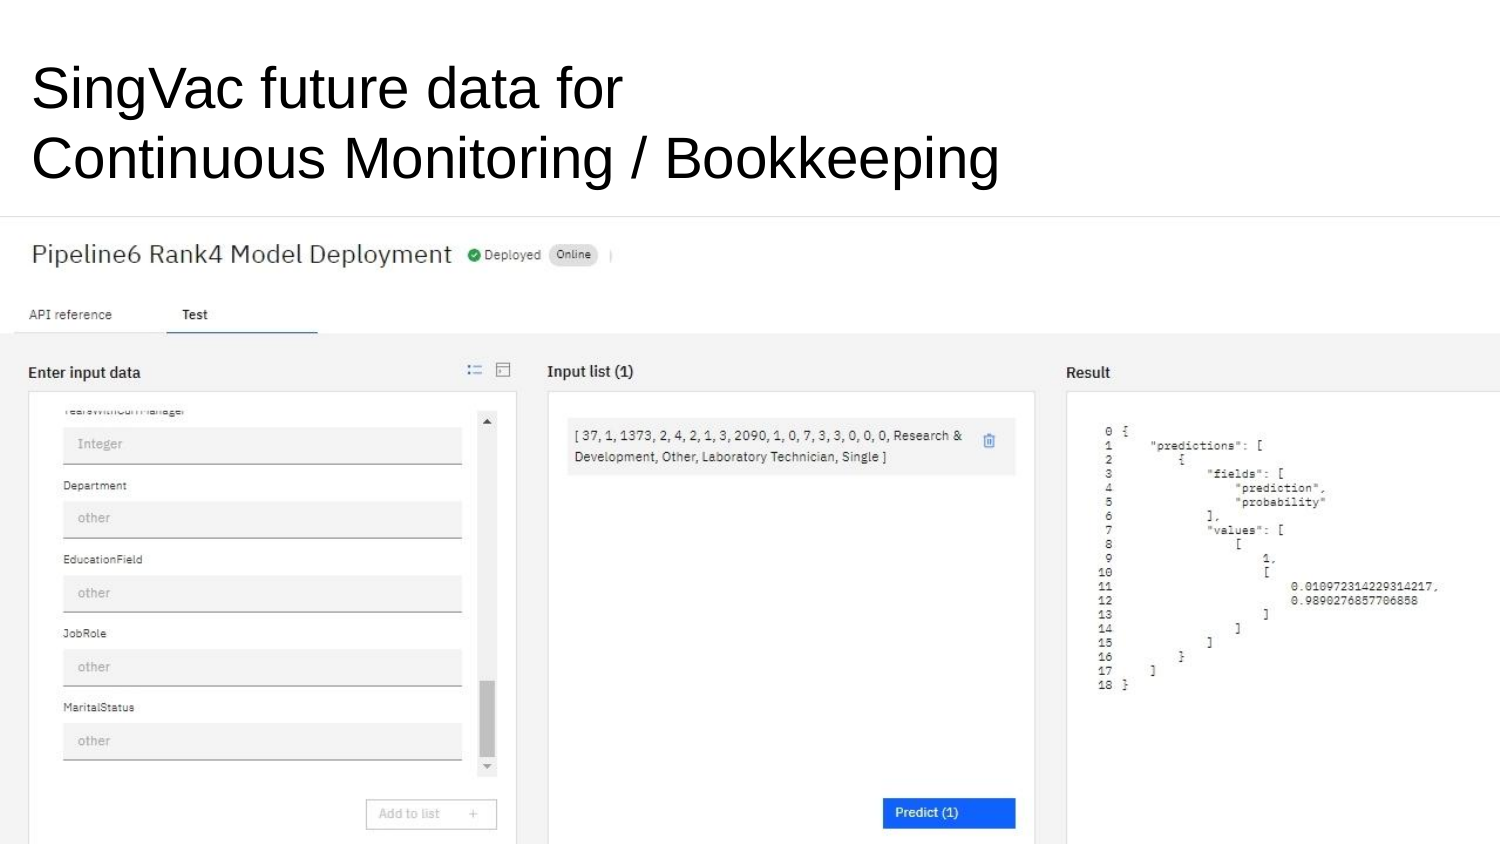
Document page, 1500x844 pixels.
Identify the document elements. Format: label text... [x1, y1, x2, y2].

title SingVac future data for Continuous Monitoring / Bookkeeping [16, 34, 1500, 177]
picture [0, 216, 1500, 844]
